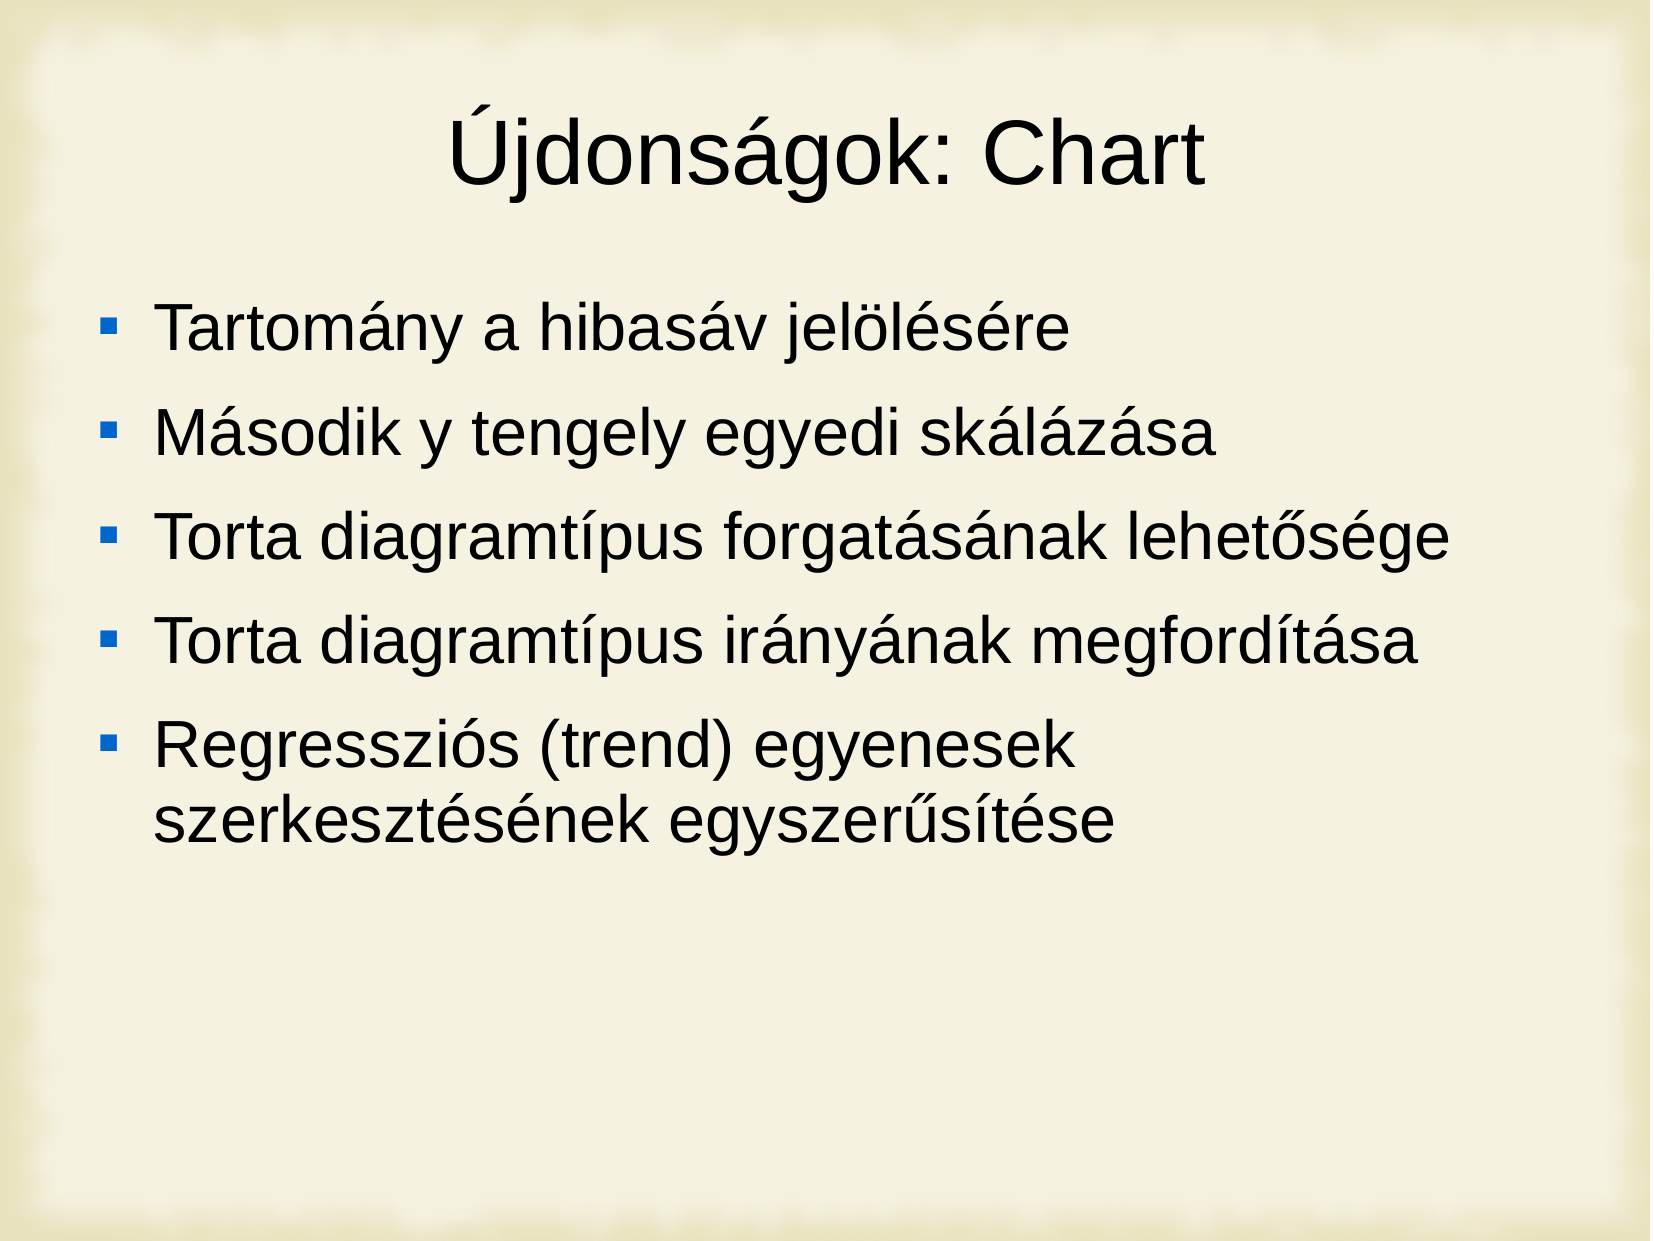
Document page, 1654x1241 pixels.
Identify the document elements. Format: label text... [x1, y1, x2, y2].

list Tartomány a hibasáv jelölésére Második y tengely egyedi skálázása Torta diagramtípus forgatásának lehetősége Torta diagramtípus irányának megfordítása Regressziós (trend) egyenesek szerkesztésének egyszerűsítése [82, 290, 1571, 1109]
picture [0, 0, 1651, 1241]
title Újdonságok: Chart [82, 49, 1571, 257]
